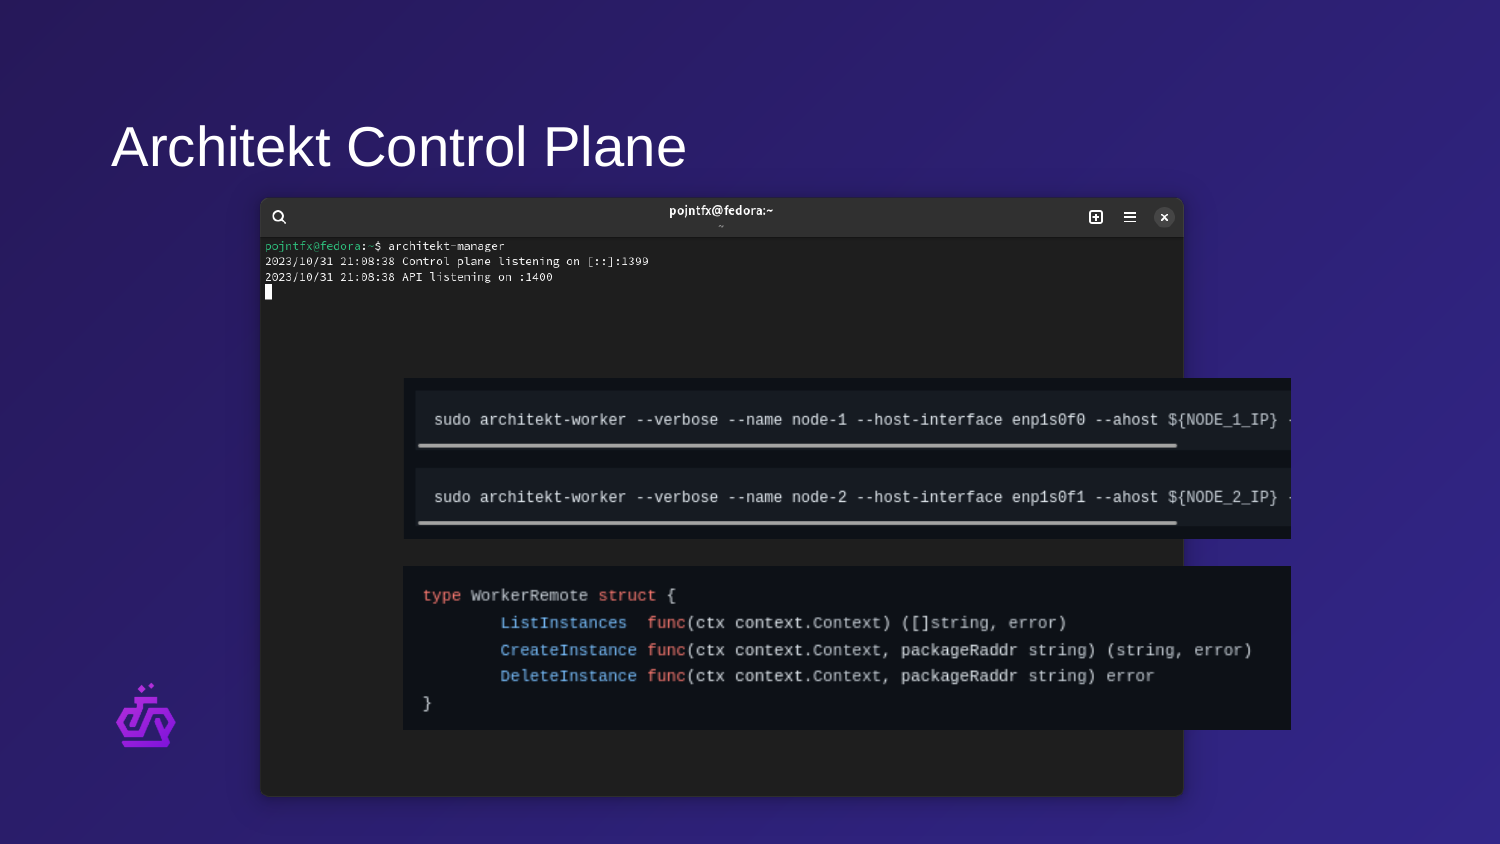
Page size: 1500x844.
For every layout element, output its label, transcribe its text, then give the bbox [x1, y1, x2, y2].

picture [96, 661, 188, 773]
picture [207, 150, 1291, 844]
text_box Architekt Control Plane [96, 77, 1419, 210]
